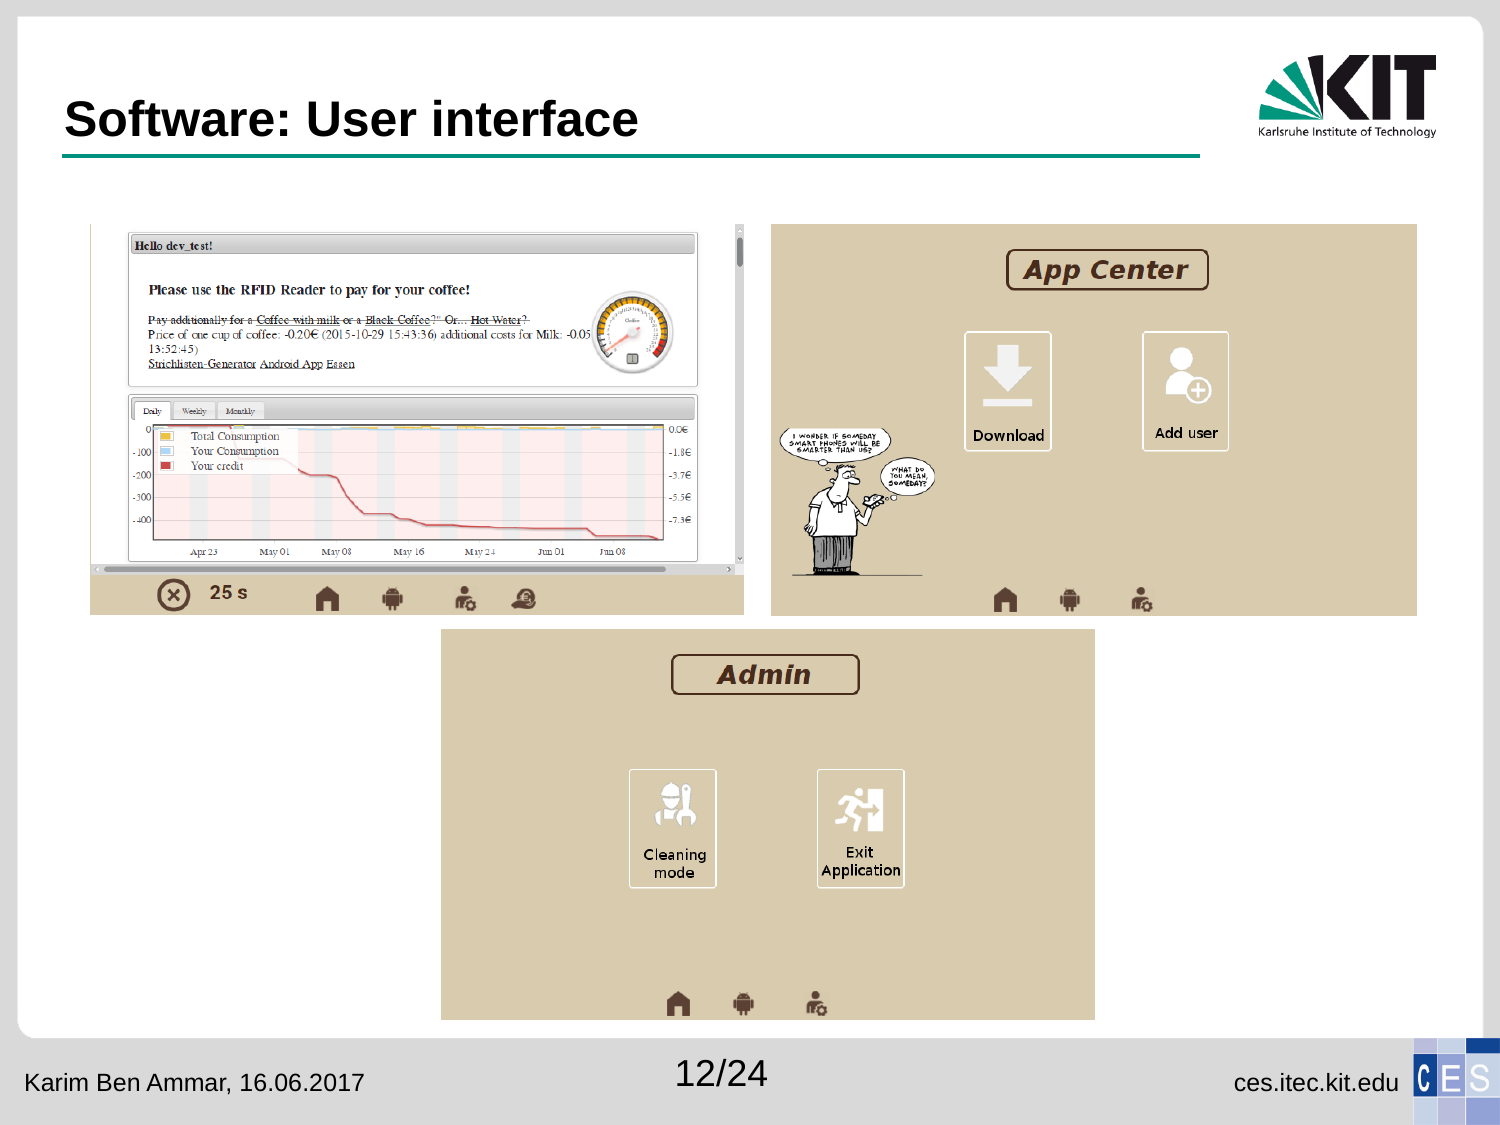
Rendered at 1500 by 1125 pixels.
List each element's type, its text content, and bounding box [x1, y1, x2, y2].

picture [0, 0, 1500, 1125]
title Software: User interface [64, 54, 1198, 147]
text_box 12/24 [659, 1045, 783, 1117]
